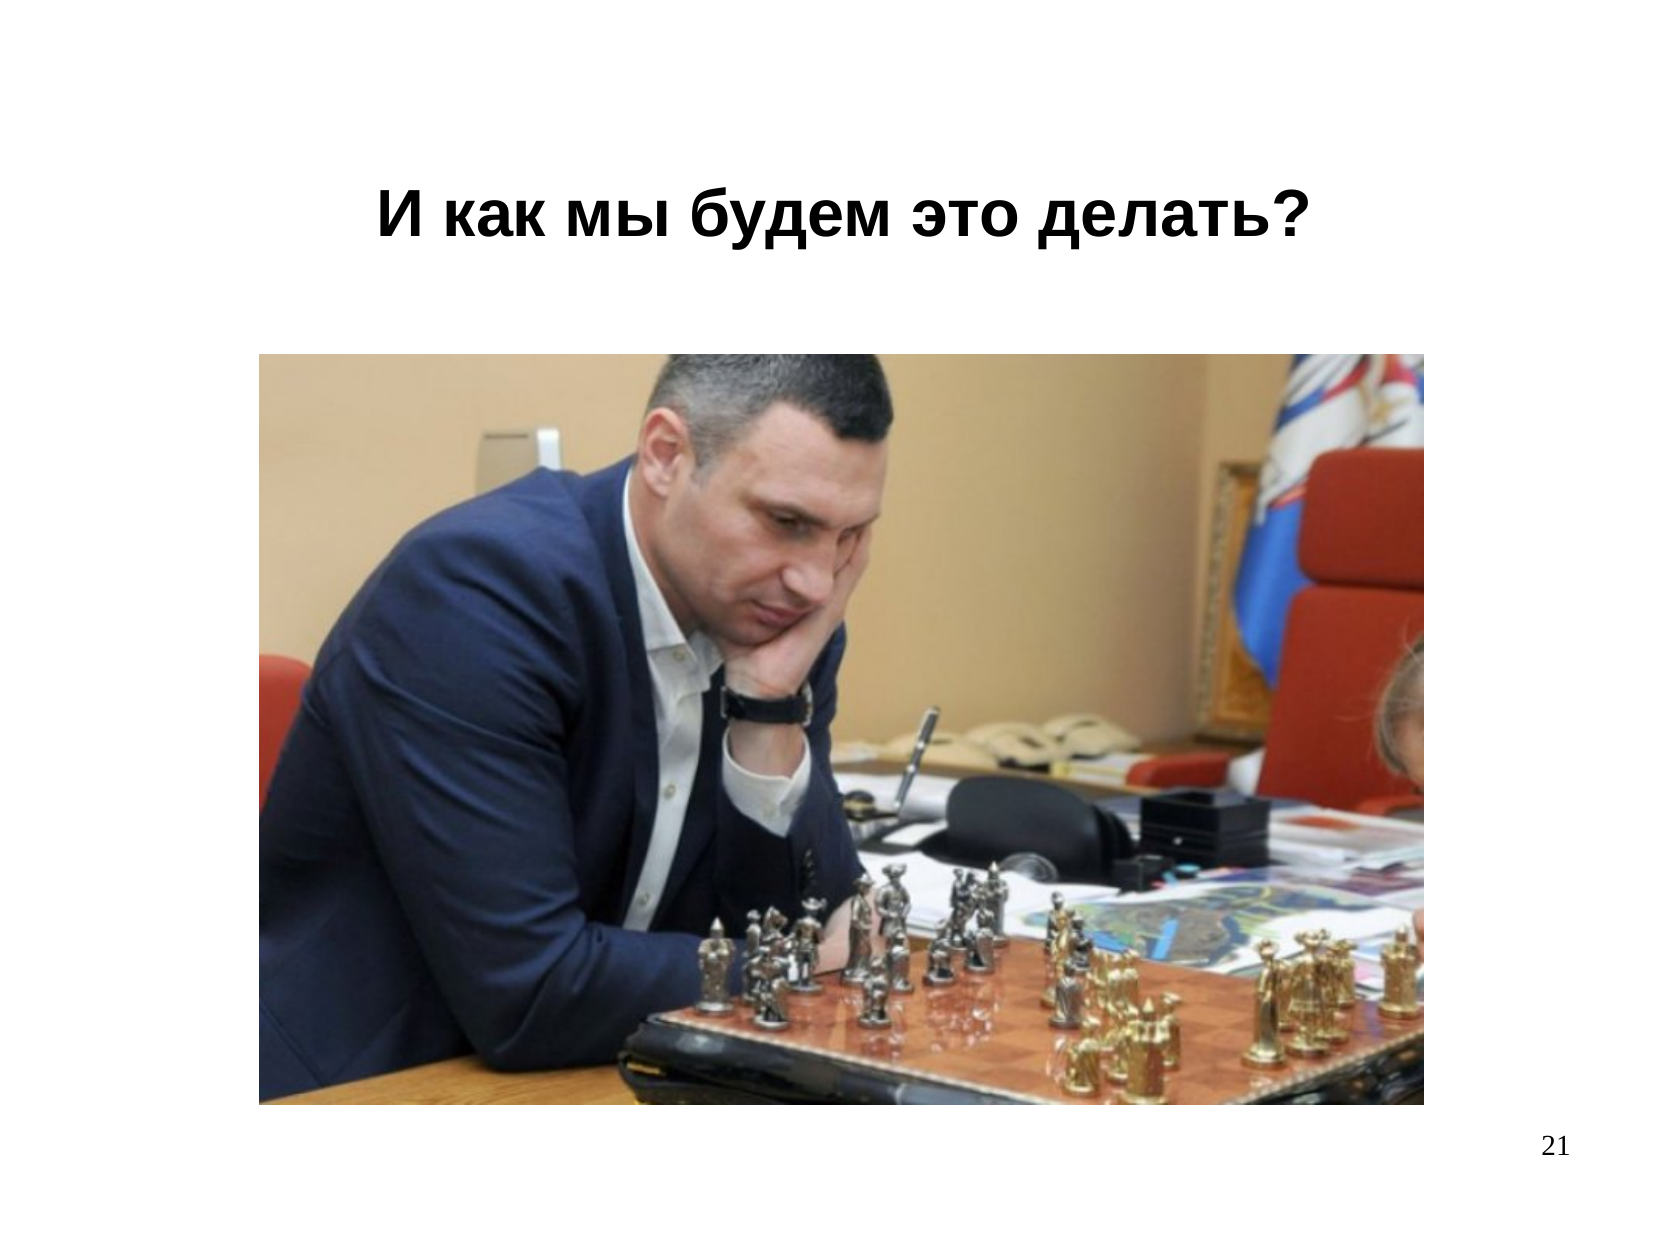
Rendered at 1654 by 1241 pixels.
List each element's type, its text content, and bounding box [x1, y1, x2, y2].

subtitle И как мы будем это делать? [82, 49, 1571, 378]
picture [259, 354, 1424, 1105]
